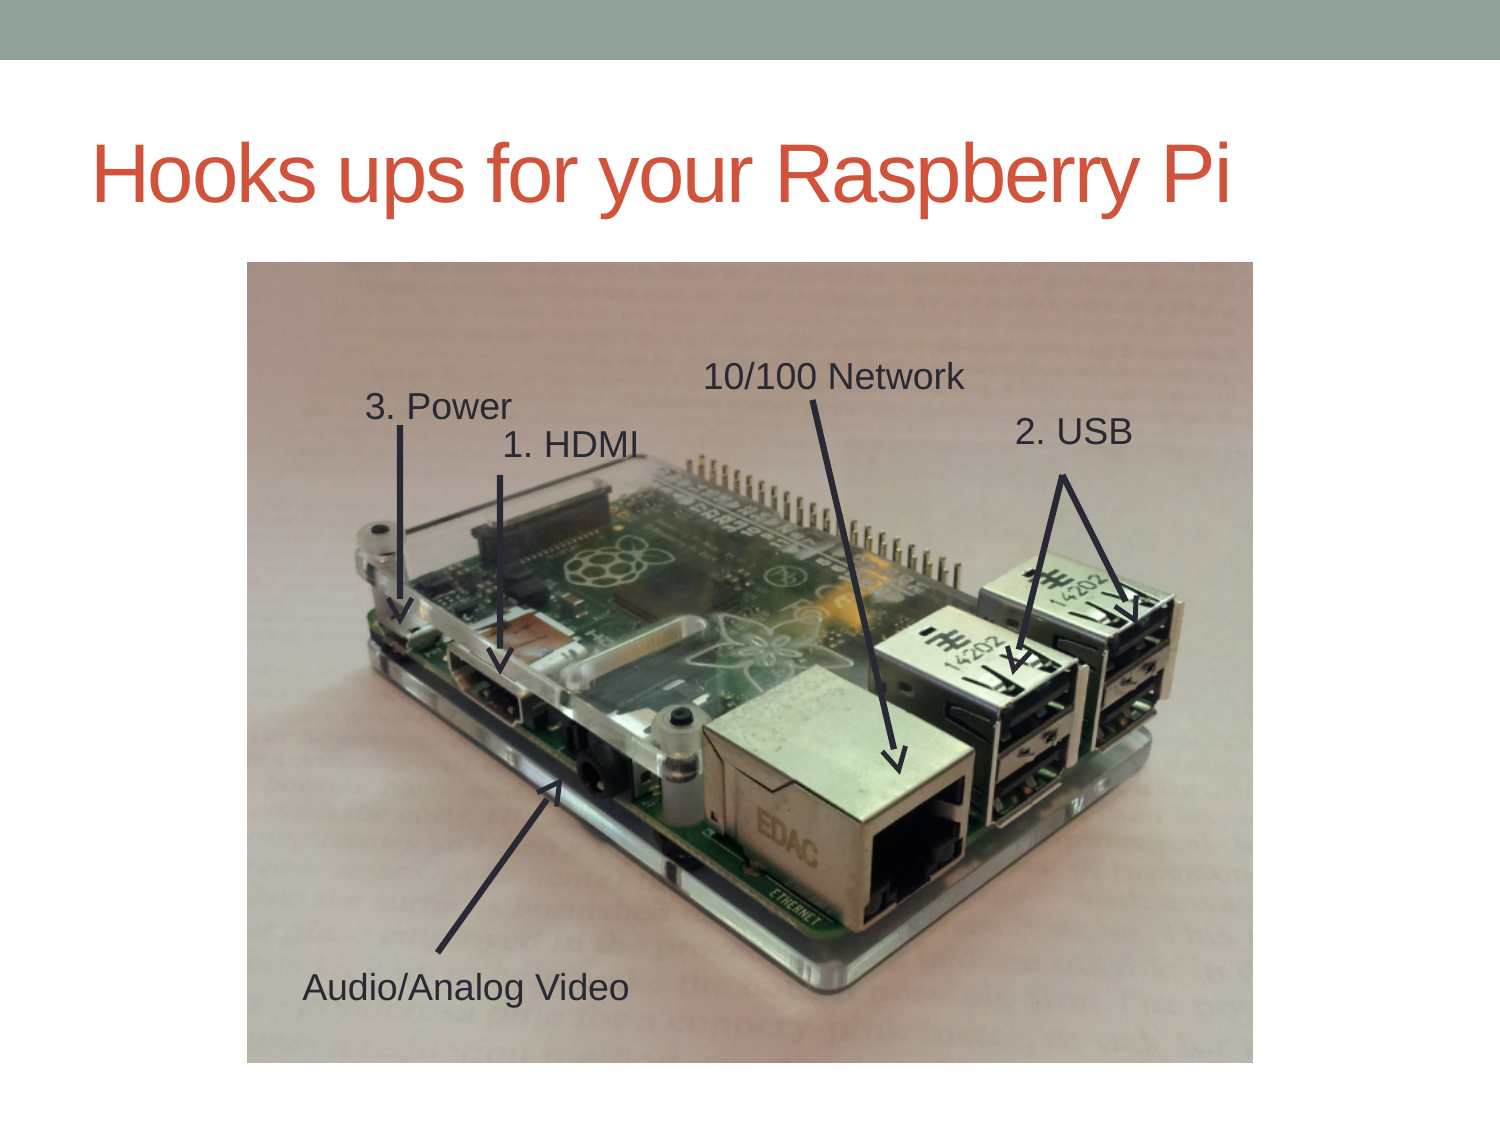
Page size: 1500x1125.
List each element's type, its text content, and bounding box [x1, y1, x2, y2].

title Hooks ups for your Raspberry Pi [75, 87, 1425, 250]
text_box Audio/Analog Video [287, 955, 688, 1016]
text_box 3. Power [349, 374, 563, 435]
text_box 10/100 Network [688, 344, 988, 405]
text_box 1. HDMI [487, 412, 800, 473]
text_box 2. USB [999, 399, 1250, 460]
picture [247, 262, 1253, 1063]
